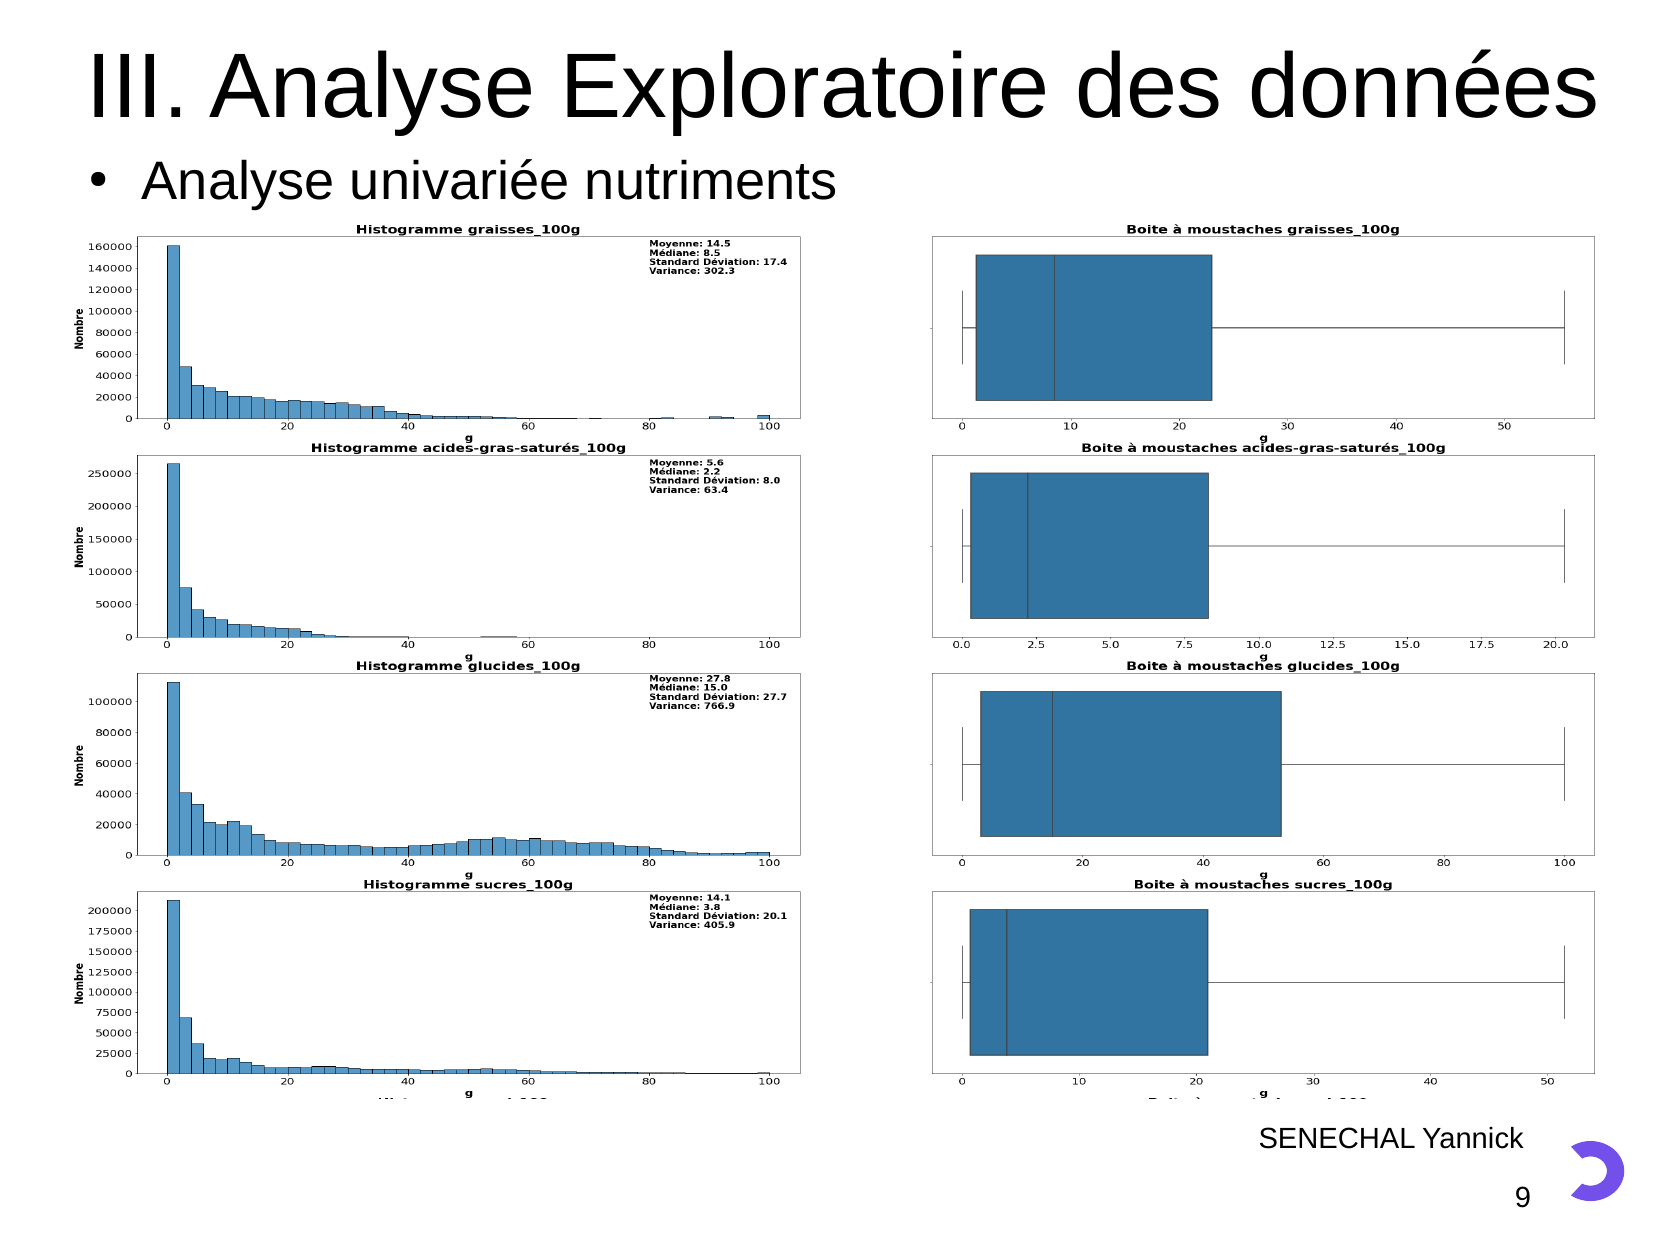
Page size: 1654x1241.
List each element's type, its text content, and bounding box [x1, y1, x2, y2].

title III. Analyse Exploratoire des données [47, 0, 1607, 189]
list Analyse univariée nutriments [70, 150, 1559, 969]
picture [63, 219, 1619, 1099]
picture [1539, 1125, 1642, 1217]
